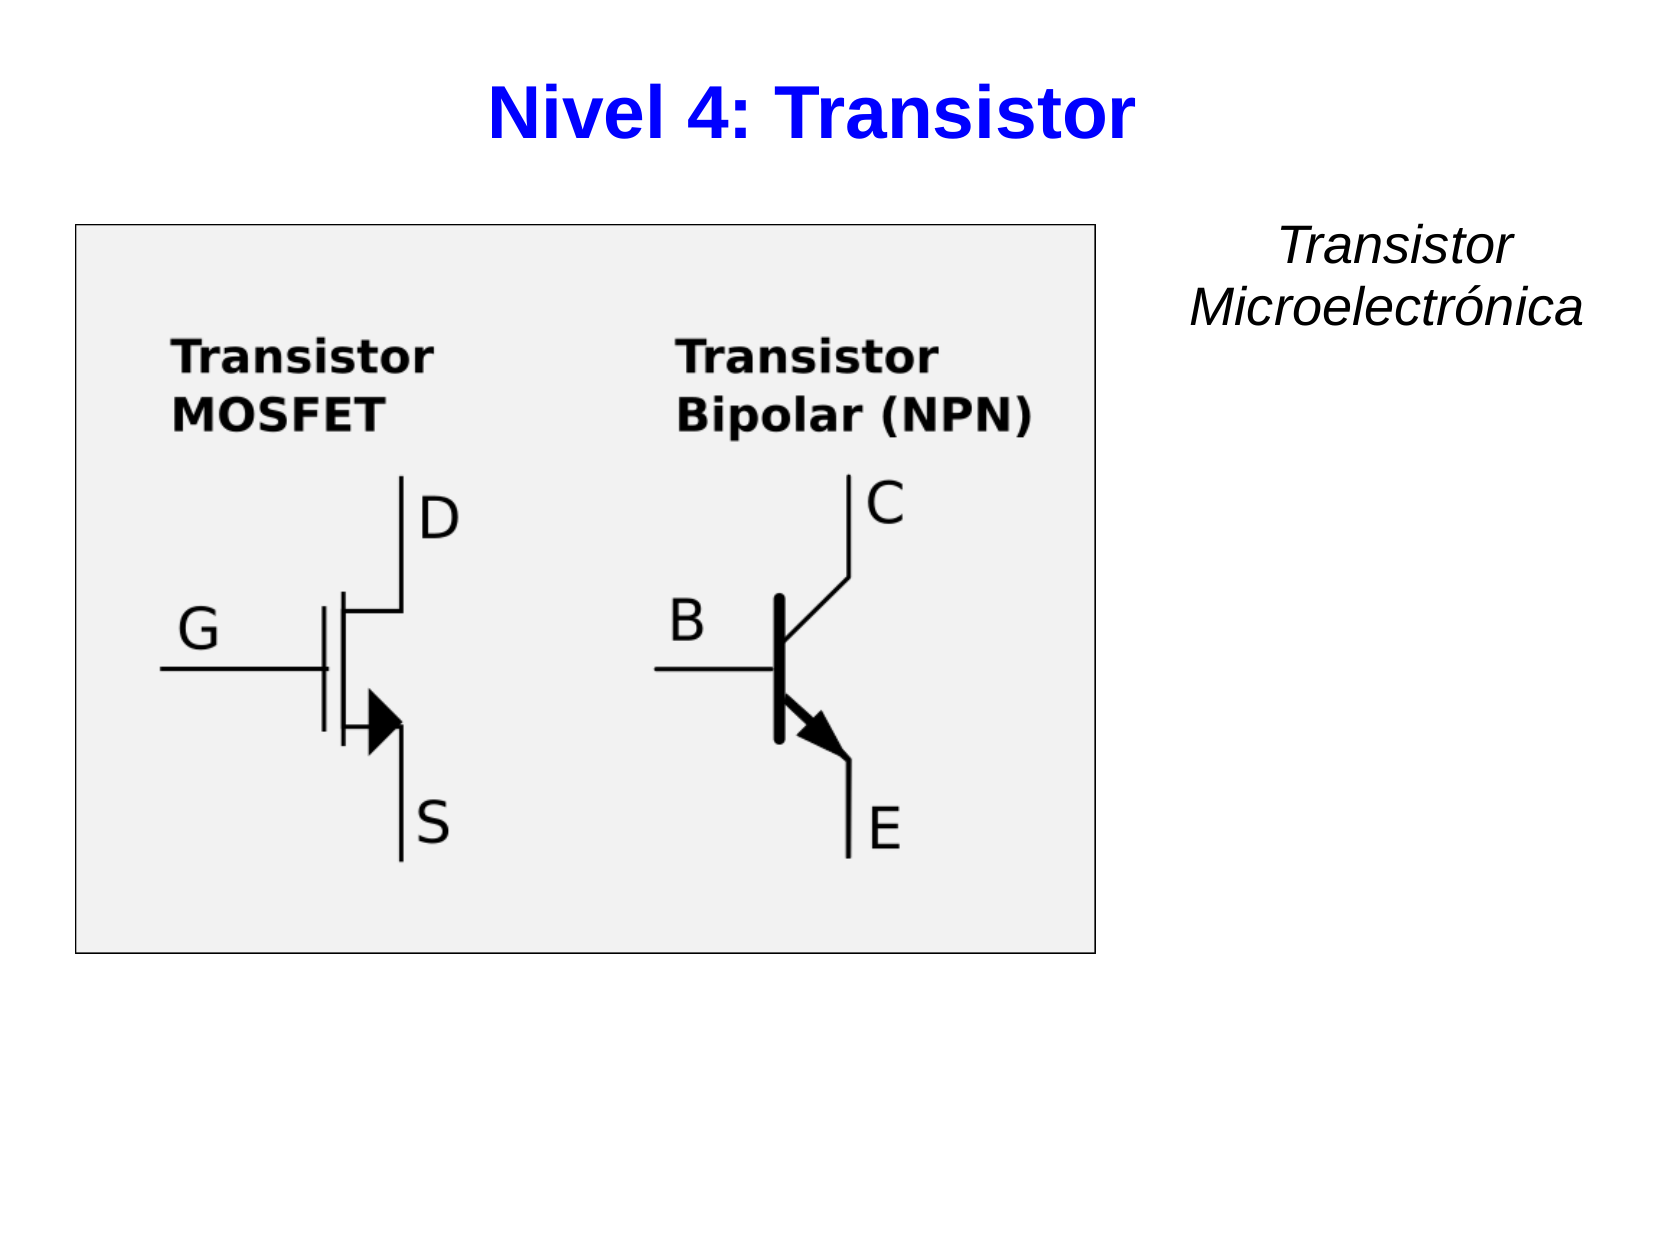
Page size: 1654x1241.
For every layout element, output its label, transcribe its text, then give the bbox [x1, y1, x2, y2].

text_box Nivel 4: Transistor [64, 59, 1561, 166]
picture [75, 224, 1096, 954]
text_box Transistor [1245, 210, 1546, 279]
text_box Microelectrónica [1155, 268, 1621, 346]
